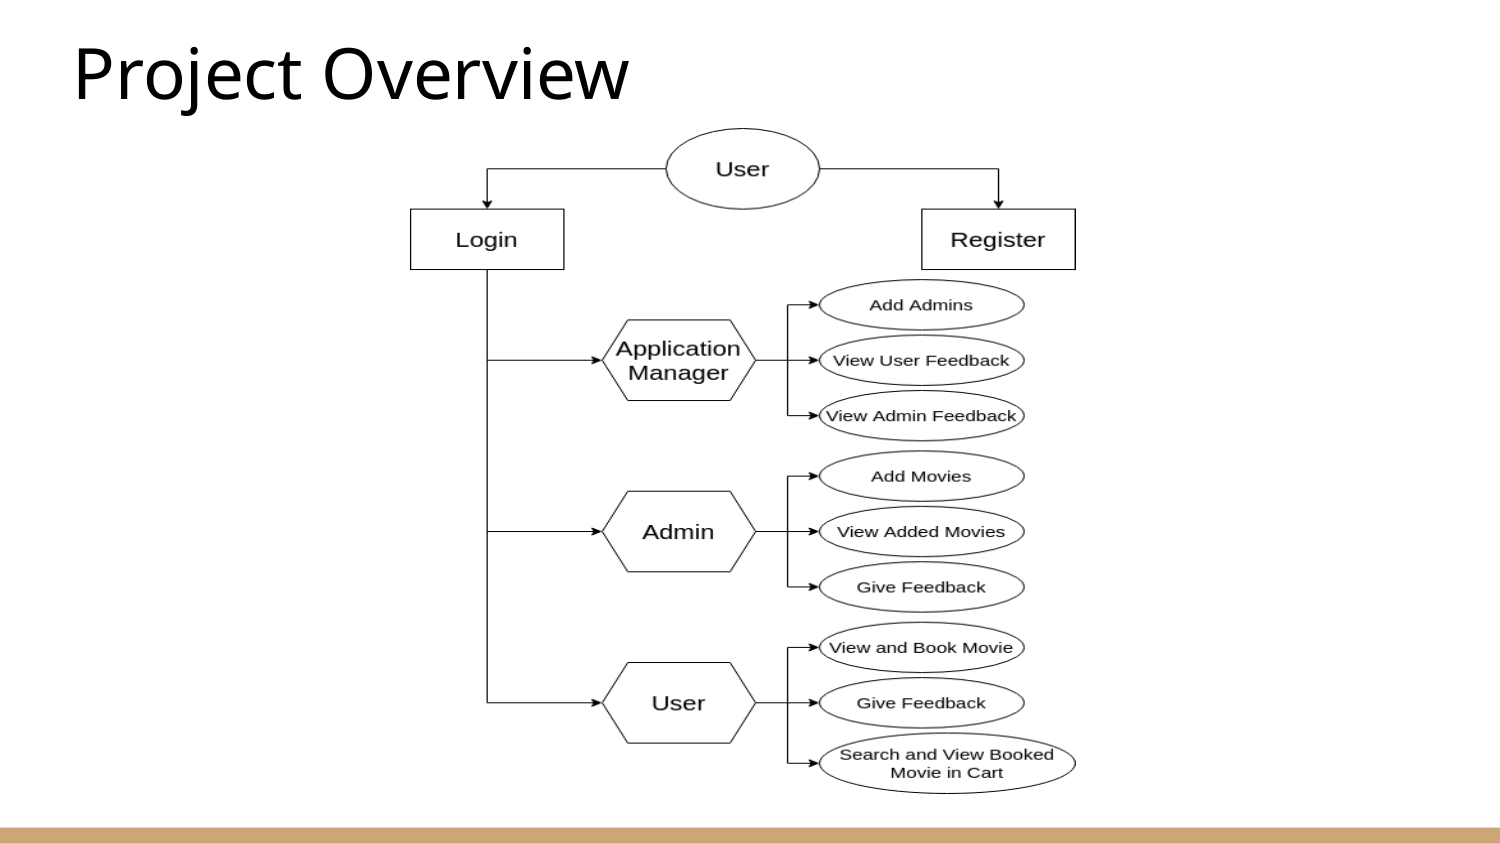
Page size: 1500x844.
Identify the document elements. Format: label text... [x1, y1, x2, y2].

text_box Project Overview [39, 21, 1500, 122]
picture [410, 128, 1076, 794]
